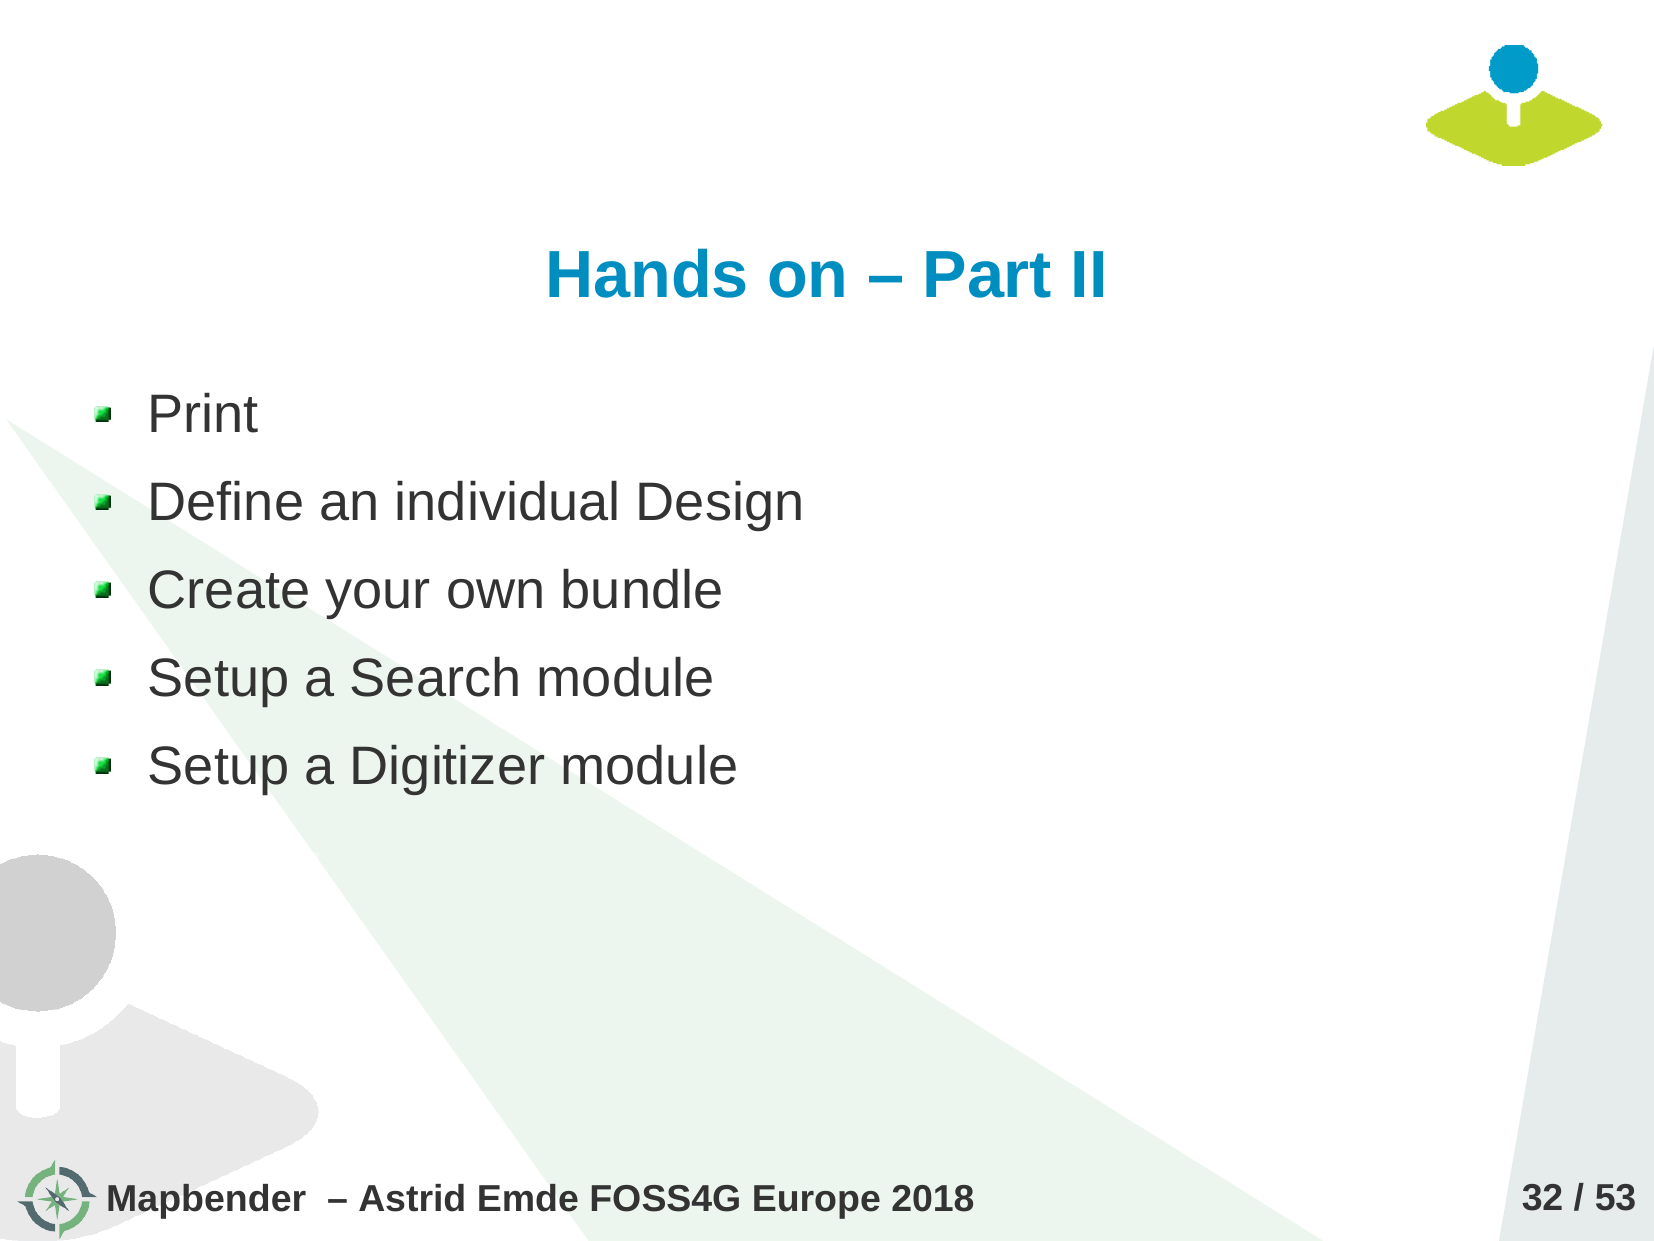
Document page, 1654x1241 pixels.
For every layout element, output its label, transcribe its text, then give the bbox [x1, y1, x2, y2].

picture [1426, 45, 1604, 166]
title Hands on – Part II [82, 200, 1571, 349]
picture [16, 1158, 98, 1240]
list Print Define an individual Design Create your own bundle Setup a Search module Setup a Digitizer module [76, 383, 1565, 1188]
